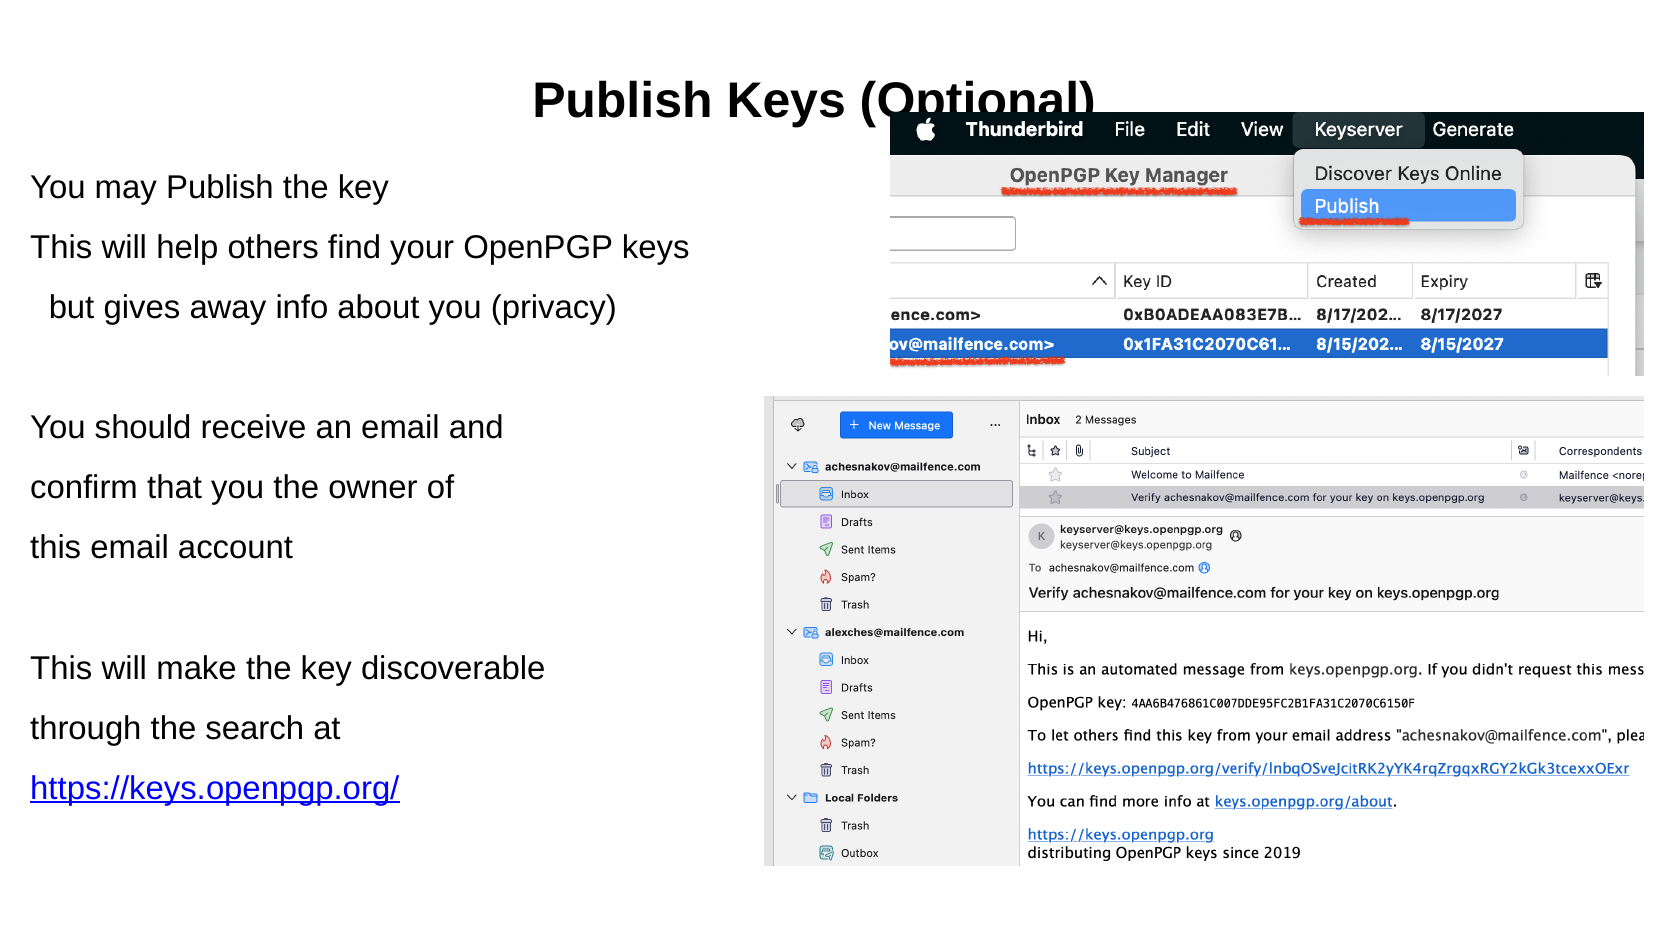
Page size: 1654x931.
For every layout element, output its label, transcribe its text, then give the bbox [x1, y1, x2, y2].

list You may Publish the key This will help others find your OpenPGP keys but gives away info about you (privacy) You should receive an email and confirm that you the owner of this email account This will make the key discoverable through the search at https://keys.openpgp.org/ [30, 168, 1443, 808]
picture [764, 396, 1644, 866]
title Publish Keys (Optional) [108, 42, 1521, 158]
picture [890, 112, 1644, 376]
